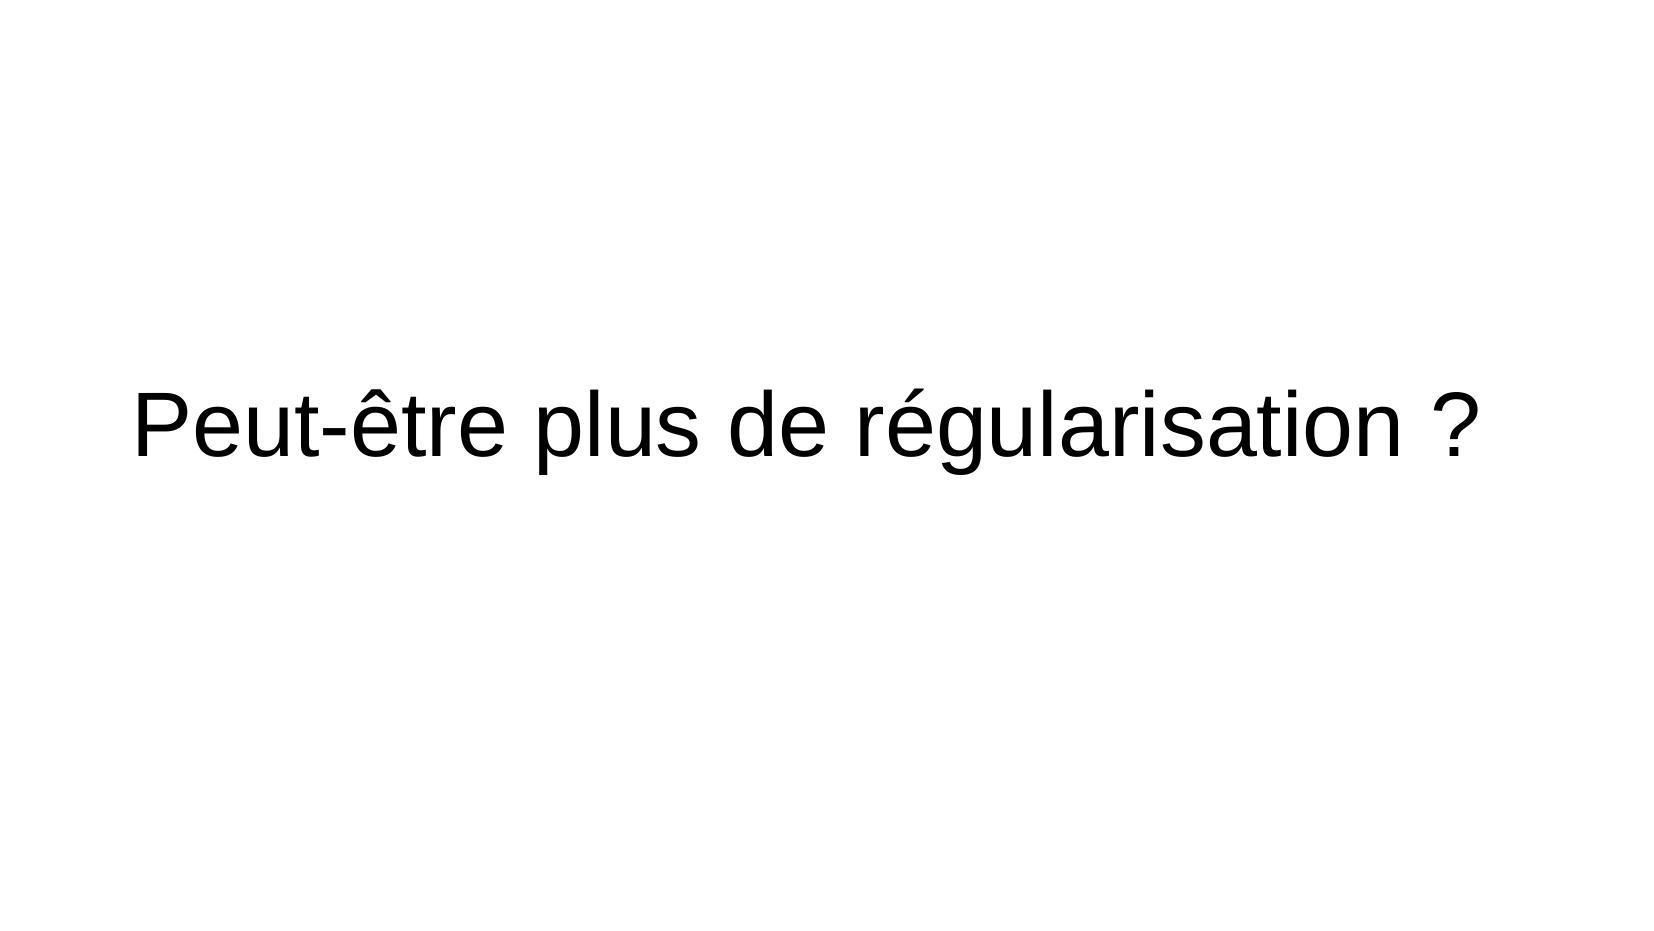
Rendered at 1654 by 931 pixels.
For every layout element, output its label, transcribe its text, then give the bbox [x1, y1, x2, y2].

title Peut-être plus de régularisation ? [88, 346, 1577, 502]
